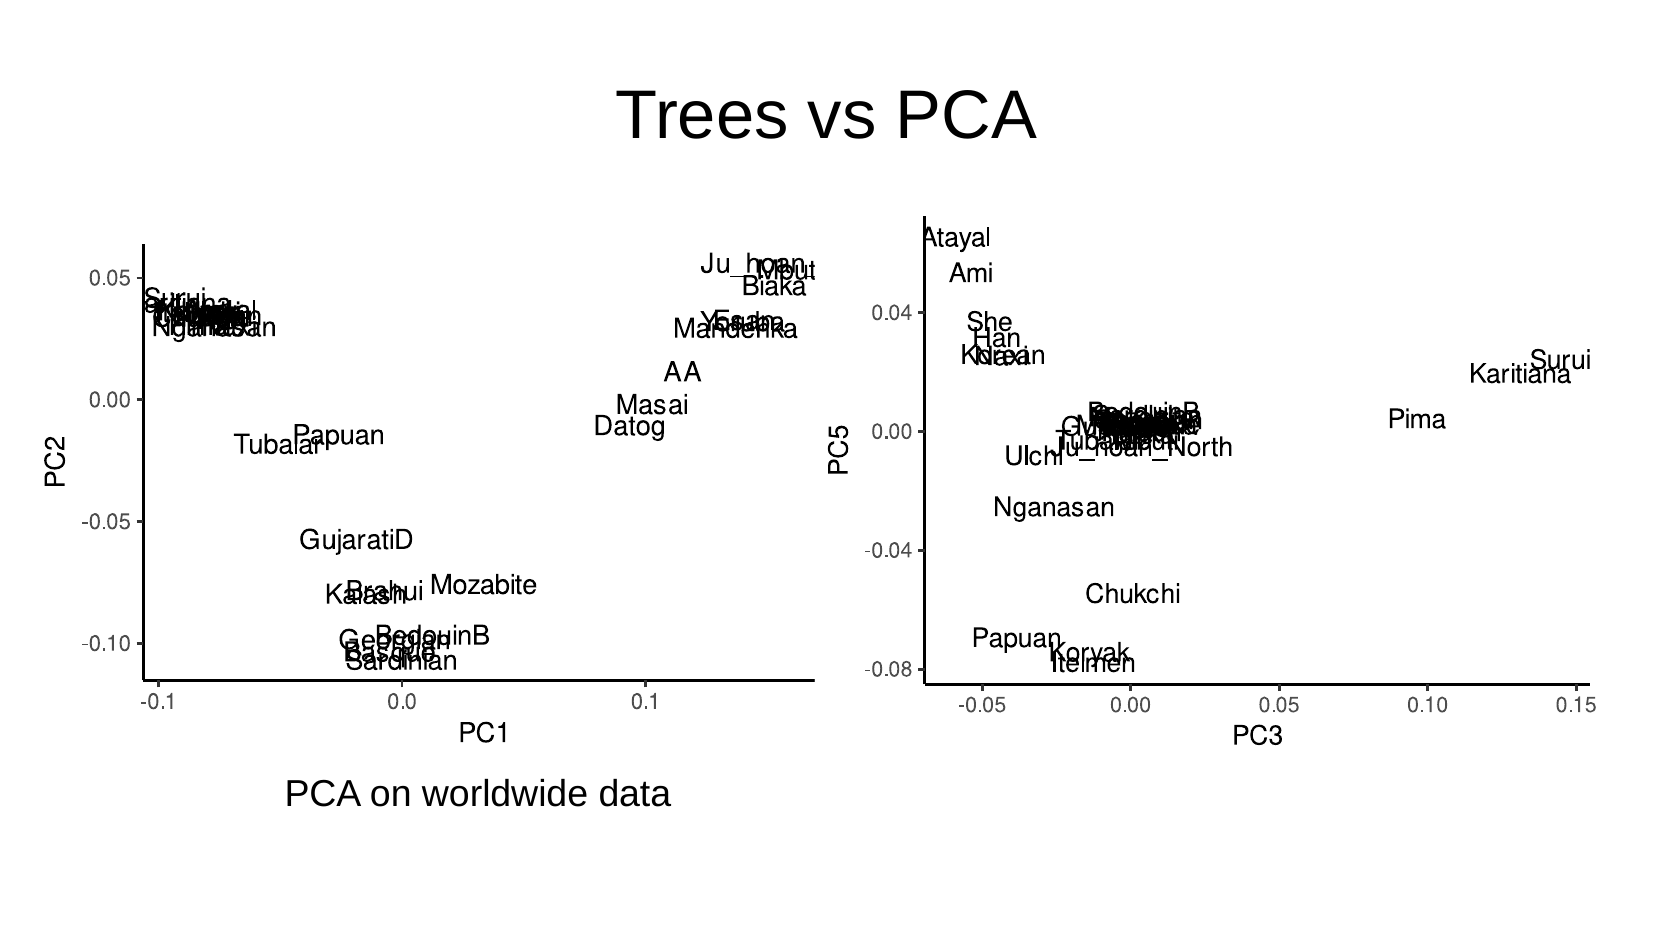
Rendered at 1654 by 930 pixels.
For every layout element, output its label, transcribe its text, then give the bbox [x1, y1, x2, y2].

picture [29, 89, 1605, 903]
title Trees vs PCA [82, 36, 1571, 193]
text_box PCA on worldwide data [269, 764, 687, 864]
